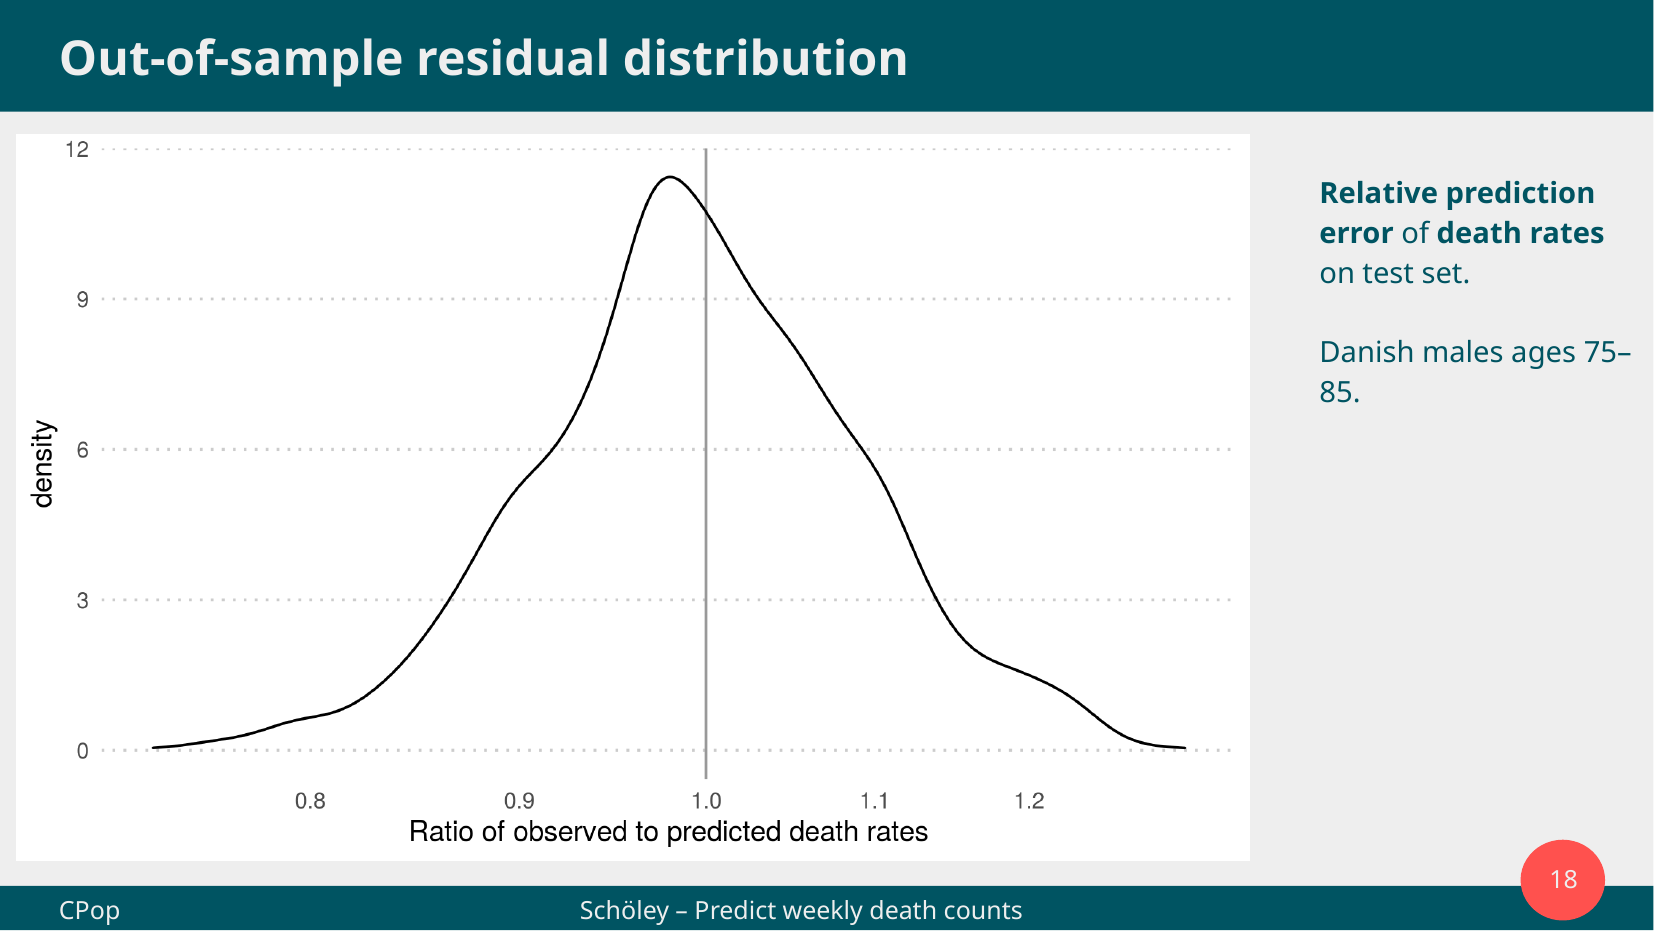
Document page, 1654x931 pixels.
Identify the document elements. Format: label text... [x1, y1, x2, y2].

picture [16, 134, 1250, 861]
title Out-of-sample residual distribution [58, 0, 1595, 116]
text_box Relative prediction error of death rates on test set. Danish males ages 75–85. [1304, 165, 1651, 490]
